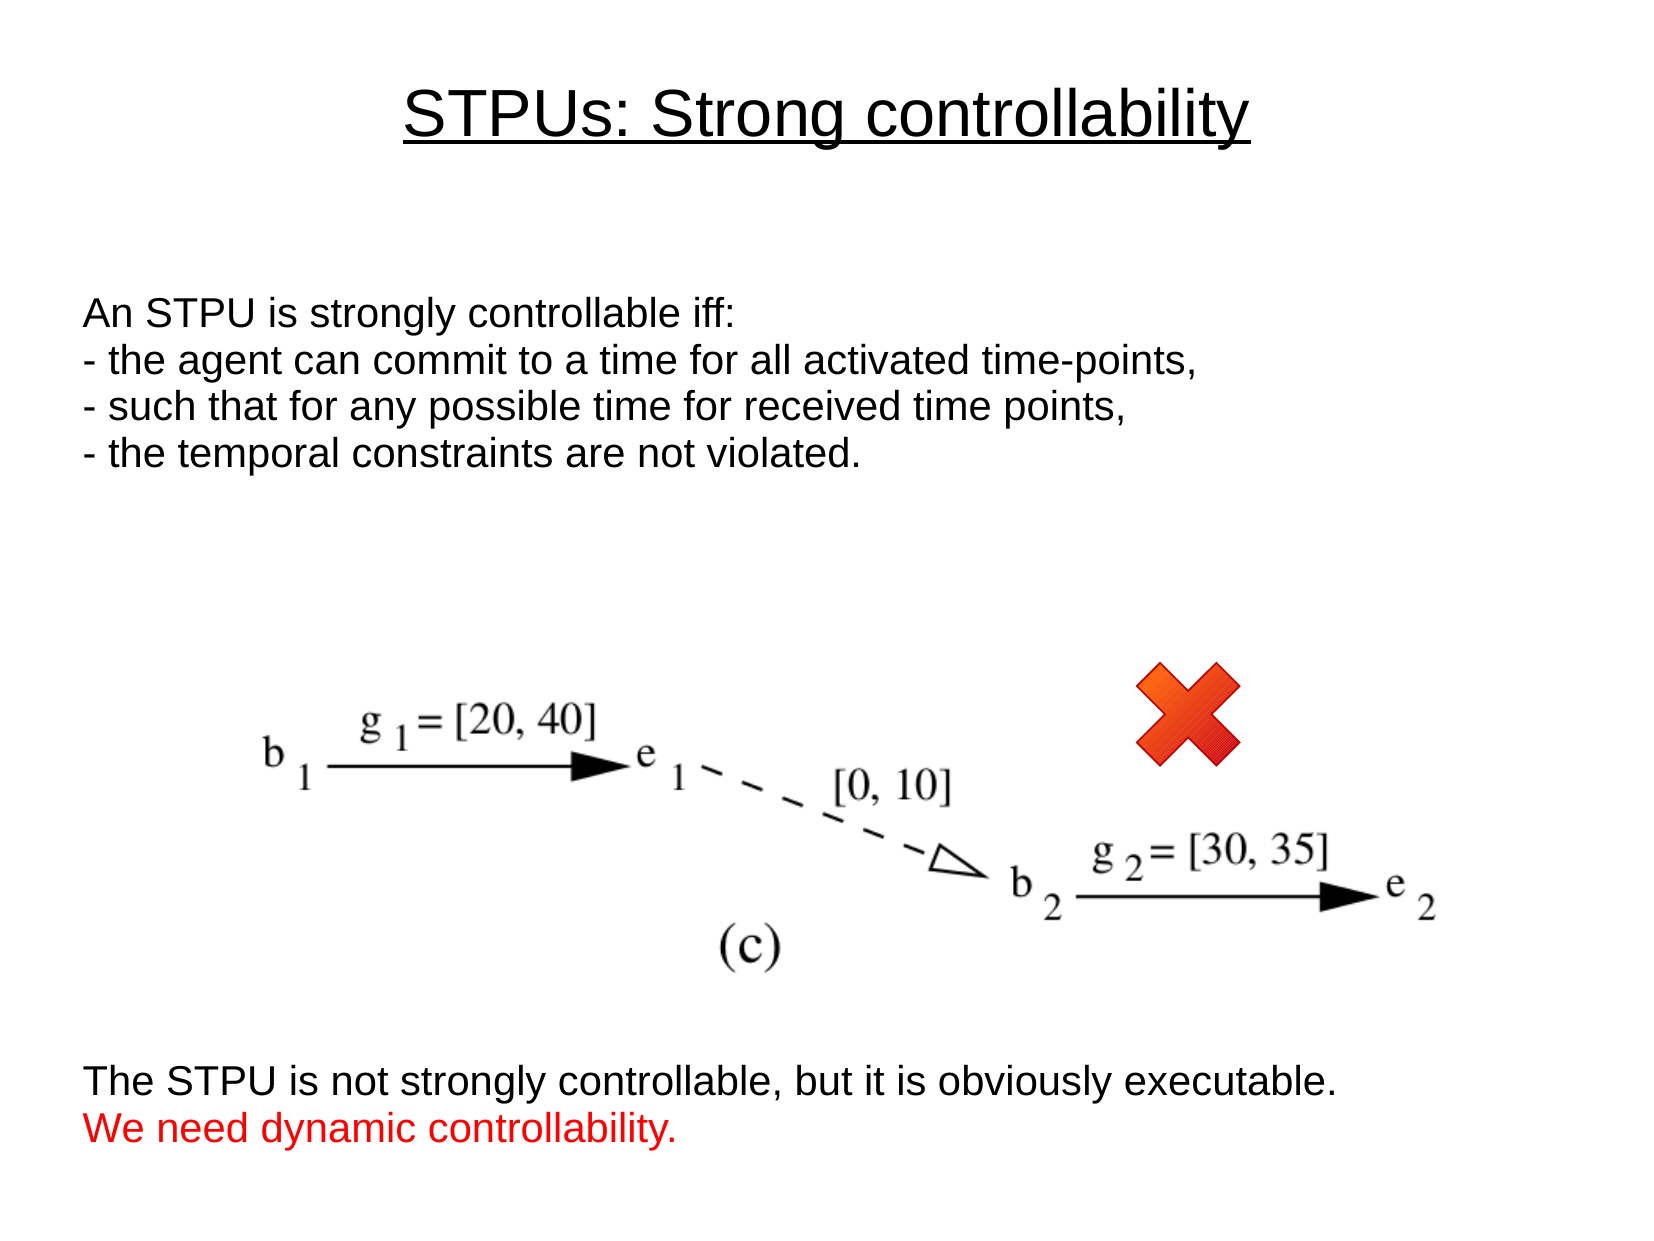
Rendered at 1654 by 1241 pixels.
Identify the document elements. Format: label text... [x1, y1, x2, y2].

title STPUs: Strong controllability [82, 49, 1571, 178]
picture [200, 624, 1447, 986]
subtitle An STPU is strongly controllable iff: - the agent can commit to a time for all activated time-points, - such that for any possible time for received time points, - the temporal constraints are not violated. [82, 290, 1536, 544]
text_box The STPU is not strongly controllable, but it is obviously executable. We need dynamic controllability. [82, 1057, 1536, 1182]
